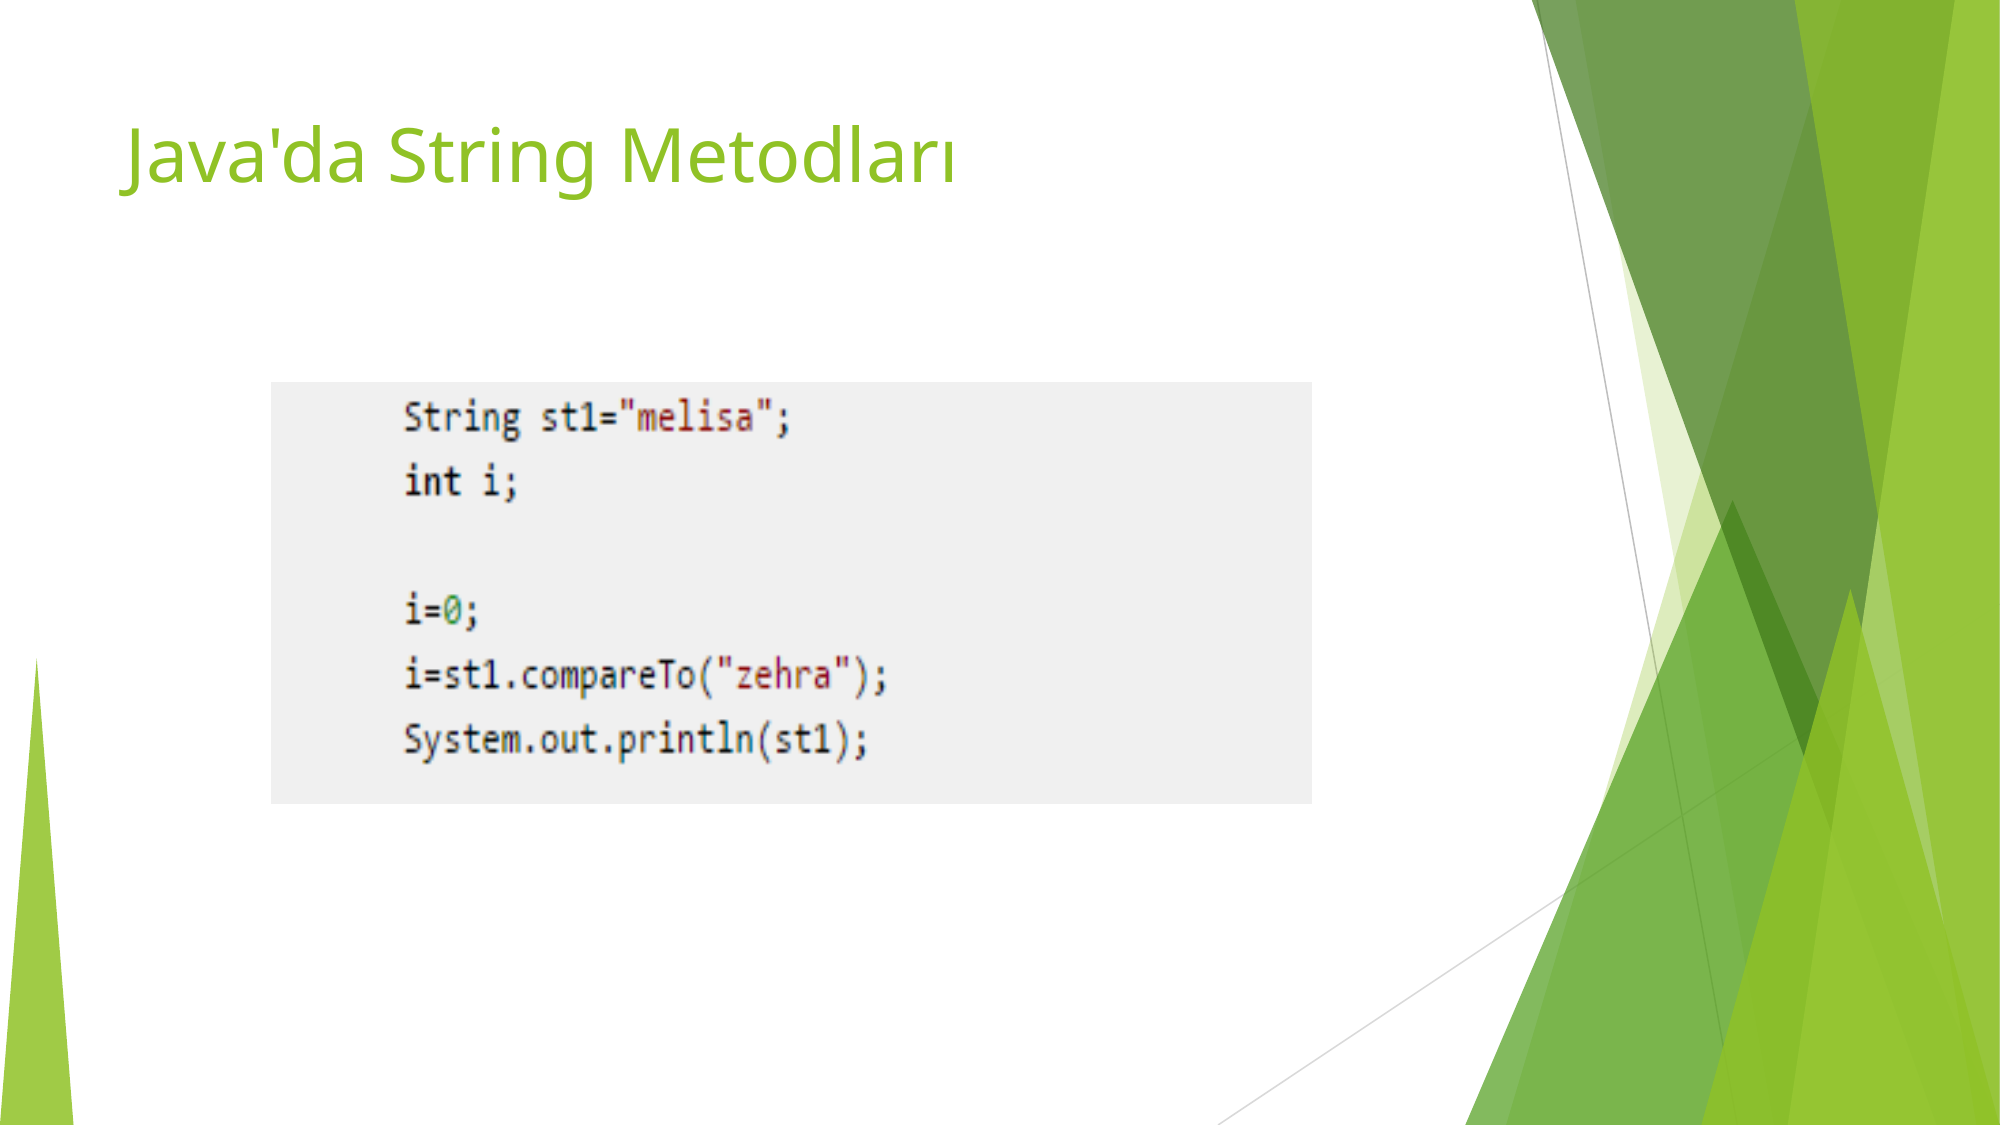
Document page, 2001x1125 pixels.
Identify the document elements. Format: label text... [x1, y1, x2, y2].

picture [271, 382, 1312, 804]
title Java'da String Metodları [111, 99, 1522, 317]
